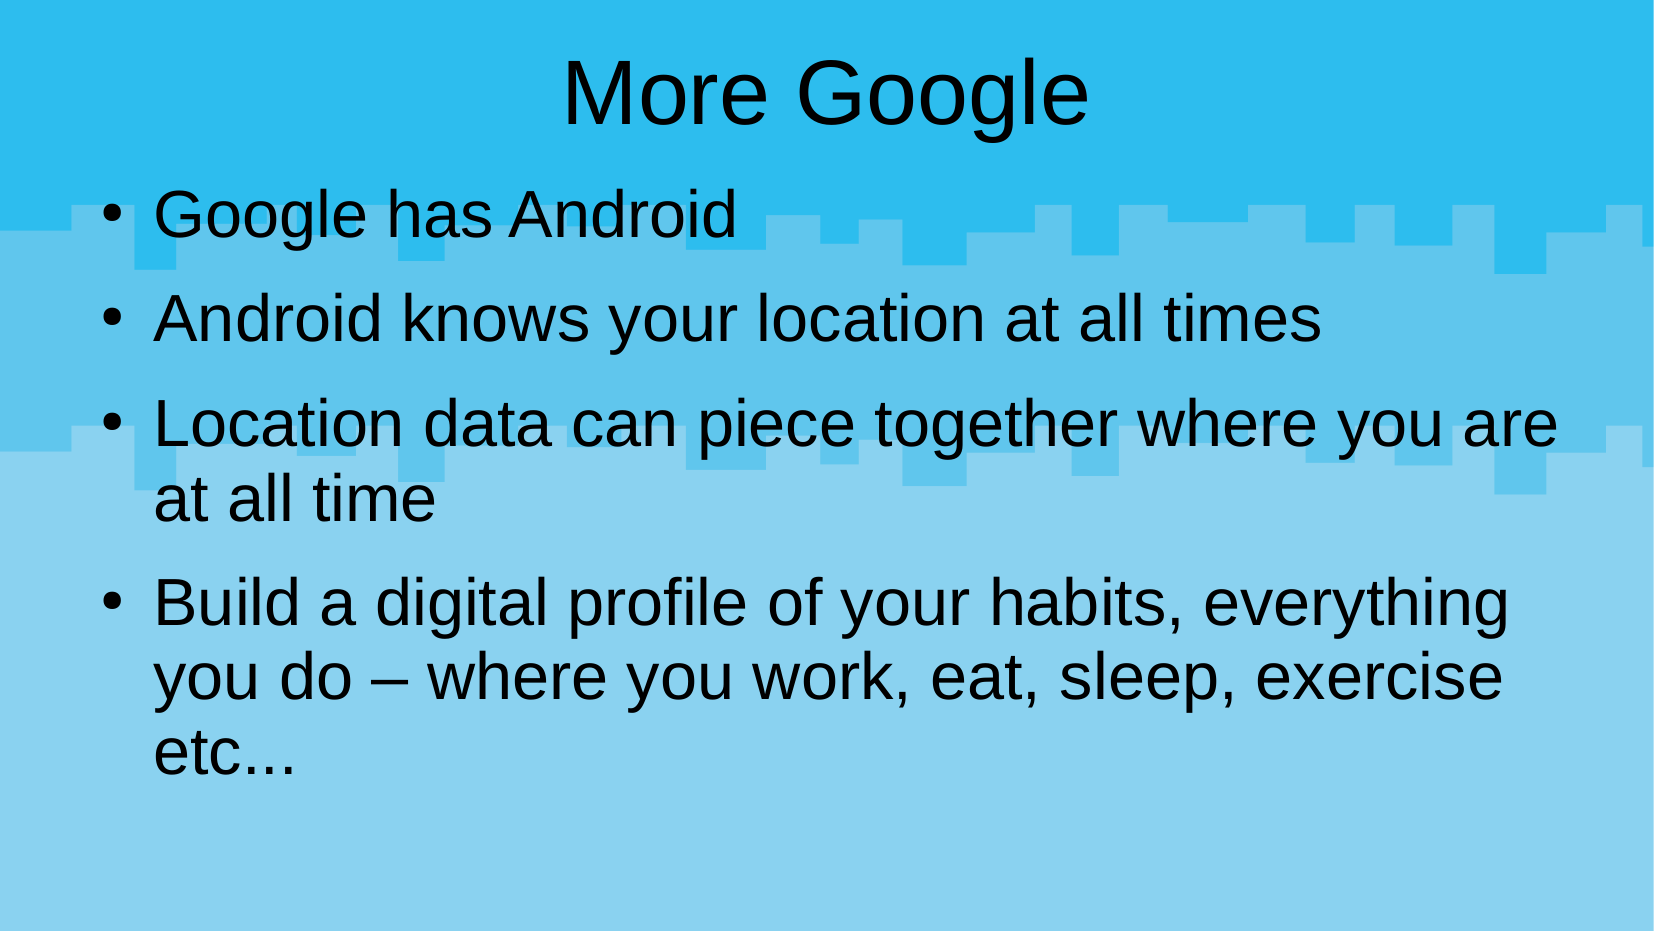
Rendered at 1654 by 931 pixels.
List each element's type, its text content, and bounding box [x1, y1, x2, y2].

title More Google [82, 37, 1571, 148]
picture [0, 0, 1654, 931]
list Google has Android Android knows your location at all times Location data can piece together where you are at all time Build a digital profile of your habits, everything you do – where you work, eat, sleep, exercise etc... [82, 177, 1571, 886]
